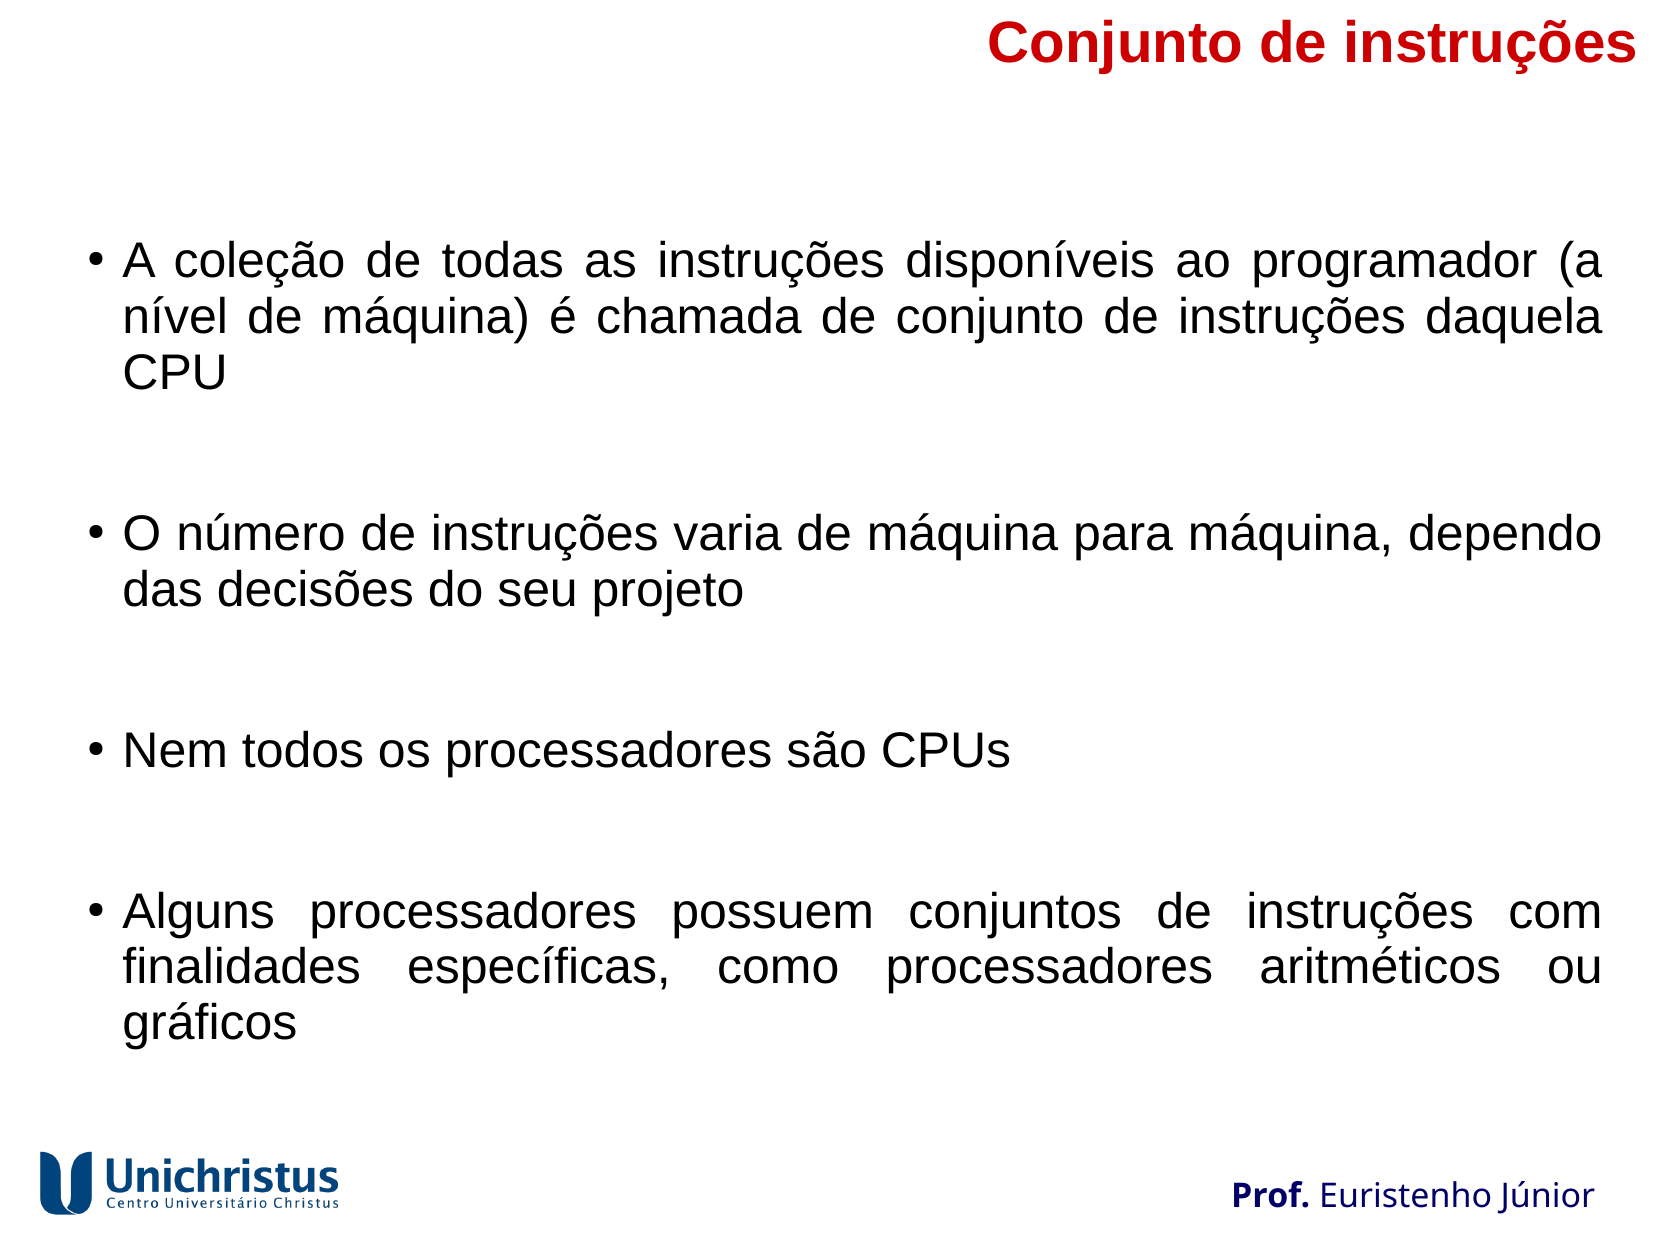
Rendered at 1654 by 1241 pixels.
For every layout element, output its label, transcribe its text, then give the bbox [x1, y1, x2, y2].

text_box Prof. Euristenho Júnior [1216, 1163, 1654, 1224]
text_box Conjunto de instruções [973, 2, 1654, 83]
text_box A coleção de todas as instruções disponíveis ao programador (a nível de máquina) é chamada de conjunto de instruções daquela CPU O número de instruções varia de máquina para máquina, dependo das decisões do seu projeto Nem todos os processadores são CPUs Alguns processadores possuem conjuntos de instruções com finalidades específicas, como processadores aritméticos ou gráficos [72, 225, 1619, 1058]
picture [35, 1148, 343, 1217]
